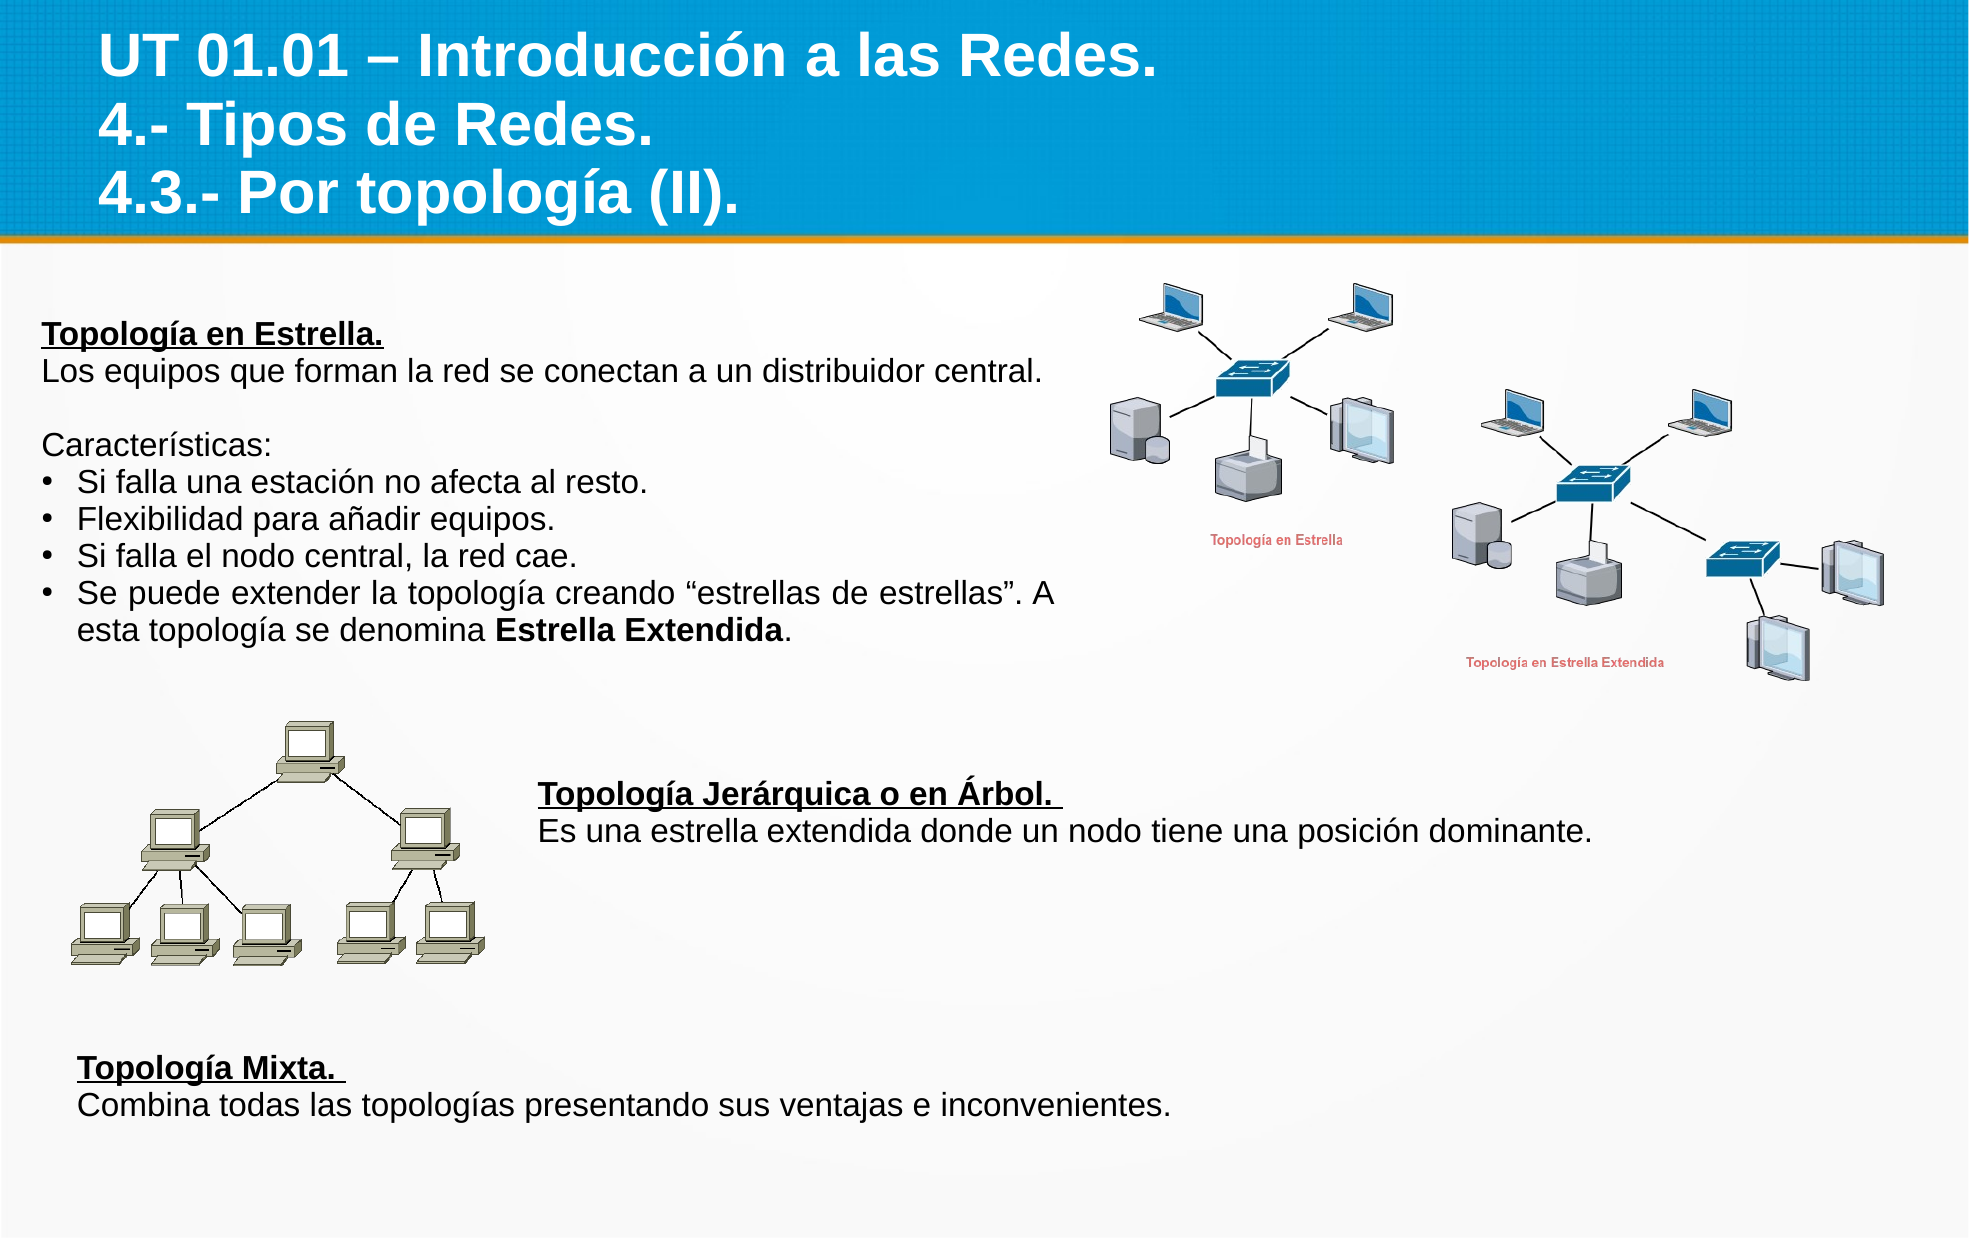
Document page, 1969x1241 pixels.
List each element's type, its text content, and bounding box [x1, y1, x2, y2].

text_box Topología en Estrella. Los equipos que forman la red se conectan a un distribuidor central. Características: Si falla una estación no afecta al resto. Flexibilidad para añadir equipos. Si falla el nodo central, la red cae. Se puede extender la topología creando “estrellas de estrellas”. A esta topología se denomina Estrella Extendida. [35, 283, 1099, 681]
text_box Topología Mixta. Combina todas las topologías presentando sus ventajas e inconvenientes. [70, 1015, 1489, 1158]
picture [0, 233, 1969, 1241]
title UT 01.01 – Introducción a las Redes. 4.- Tipos de Redes. 4.3.- Por topología (II). [98, 19, 1870, 227]
text_box Topología Jerárquica o en Árbol. Es una estrella extendida donde un nodo tiene una posición dominante. [531, 755, 1914, 870]
